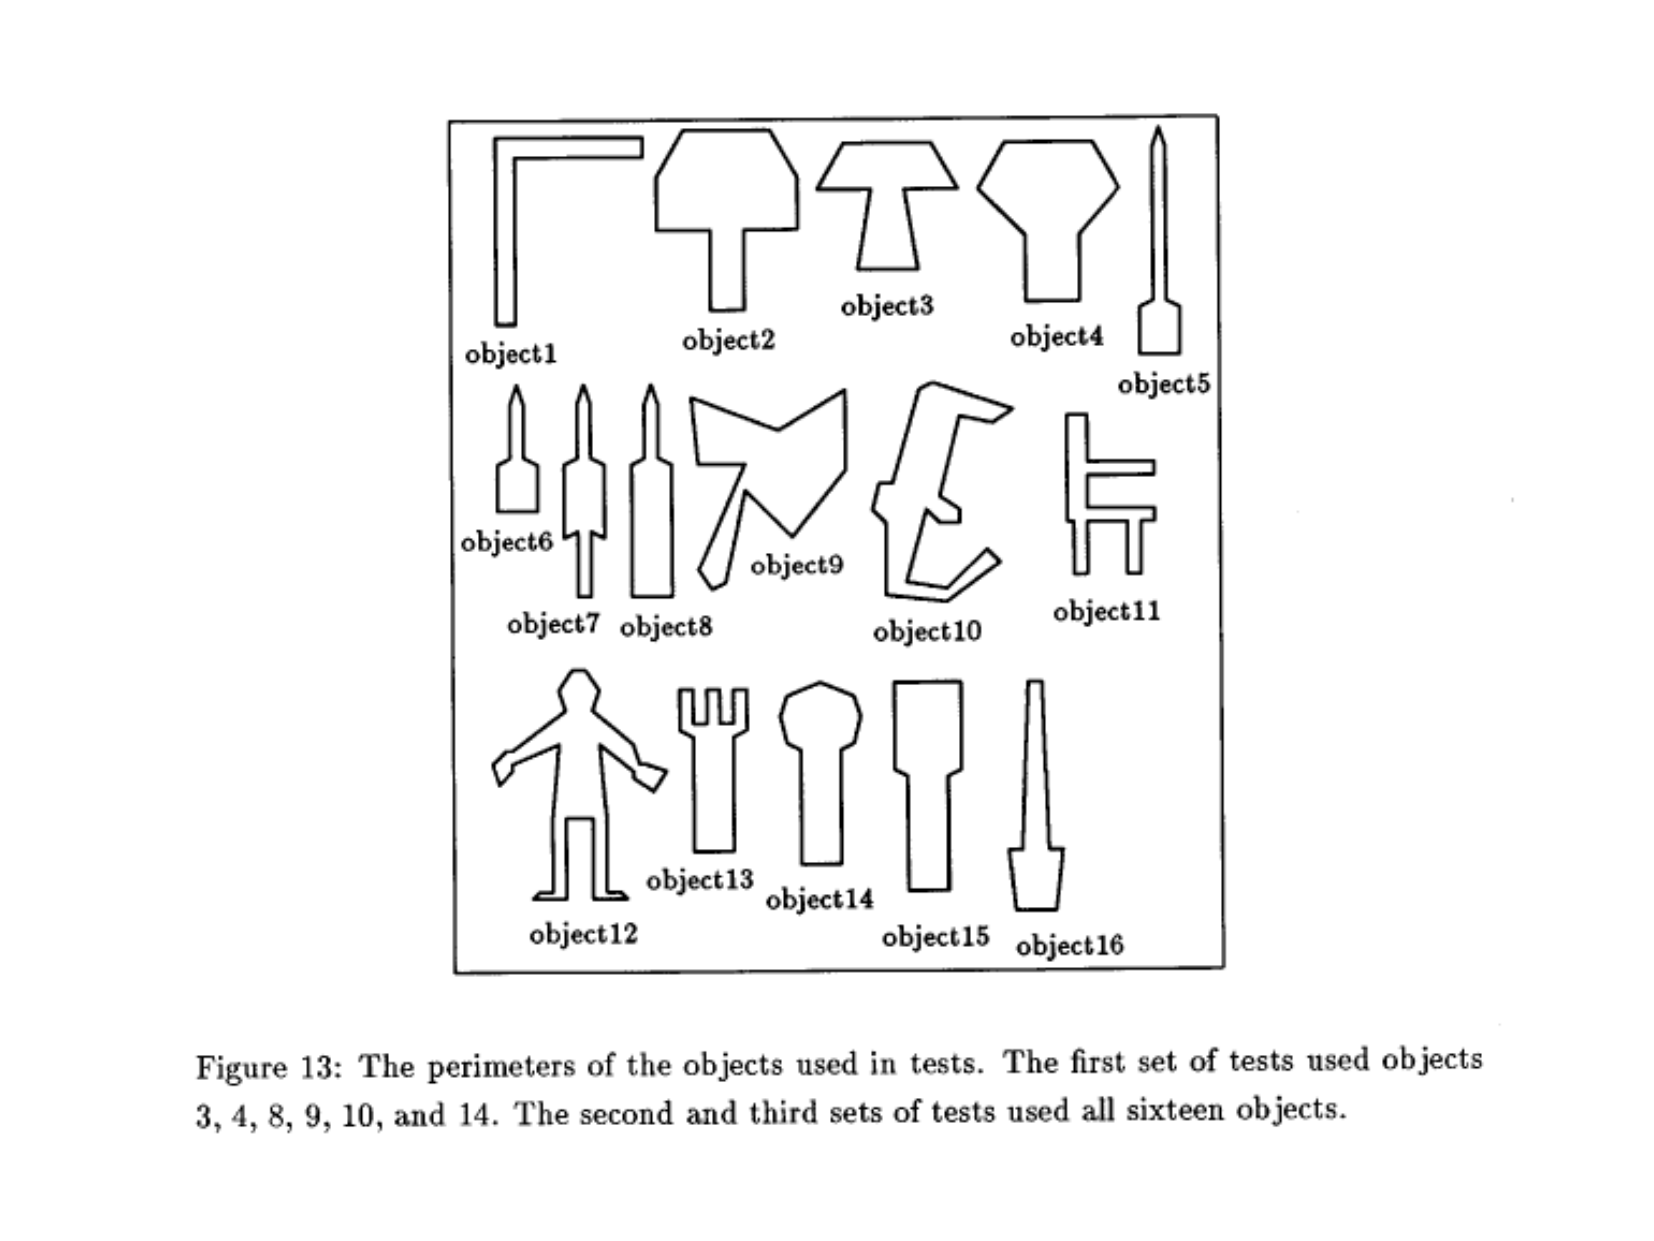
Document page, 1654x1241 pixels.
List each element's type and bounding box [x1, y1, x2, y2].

picture [127, 67, 1555, 1170]
